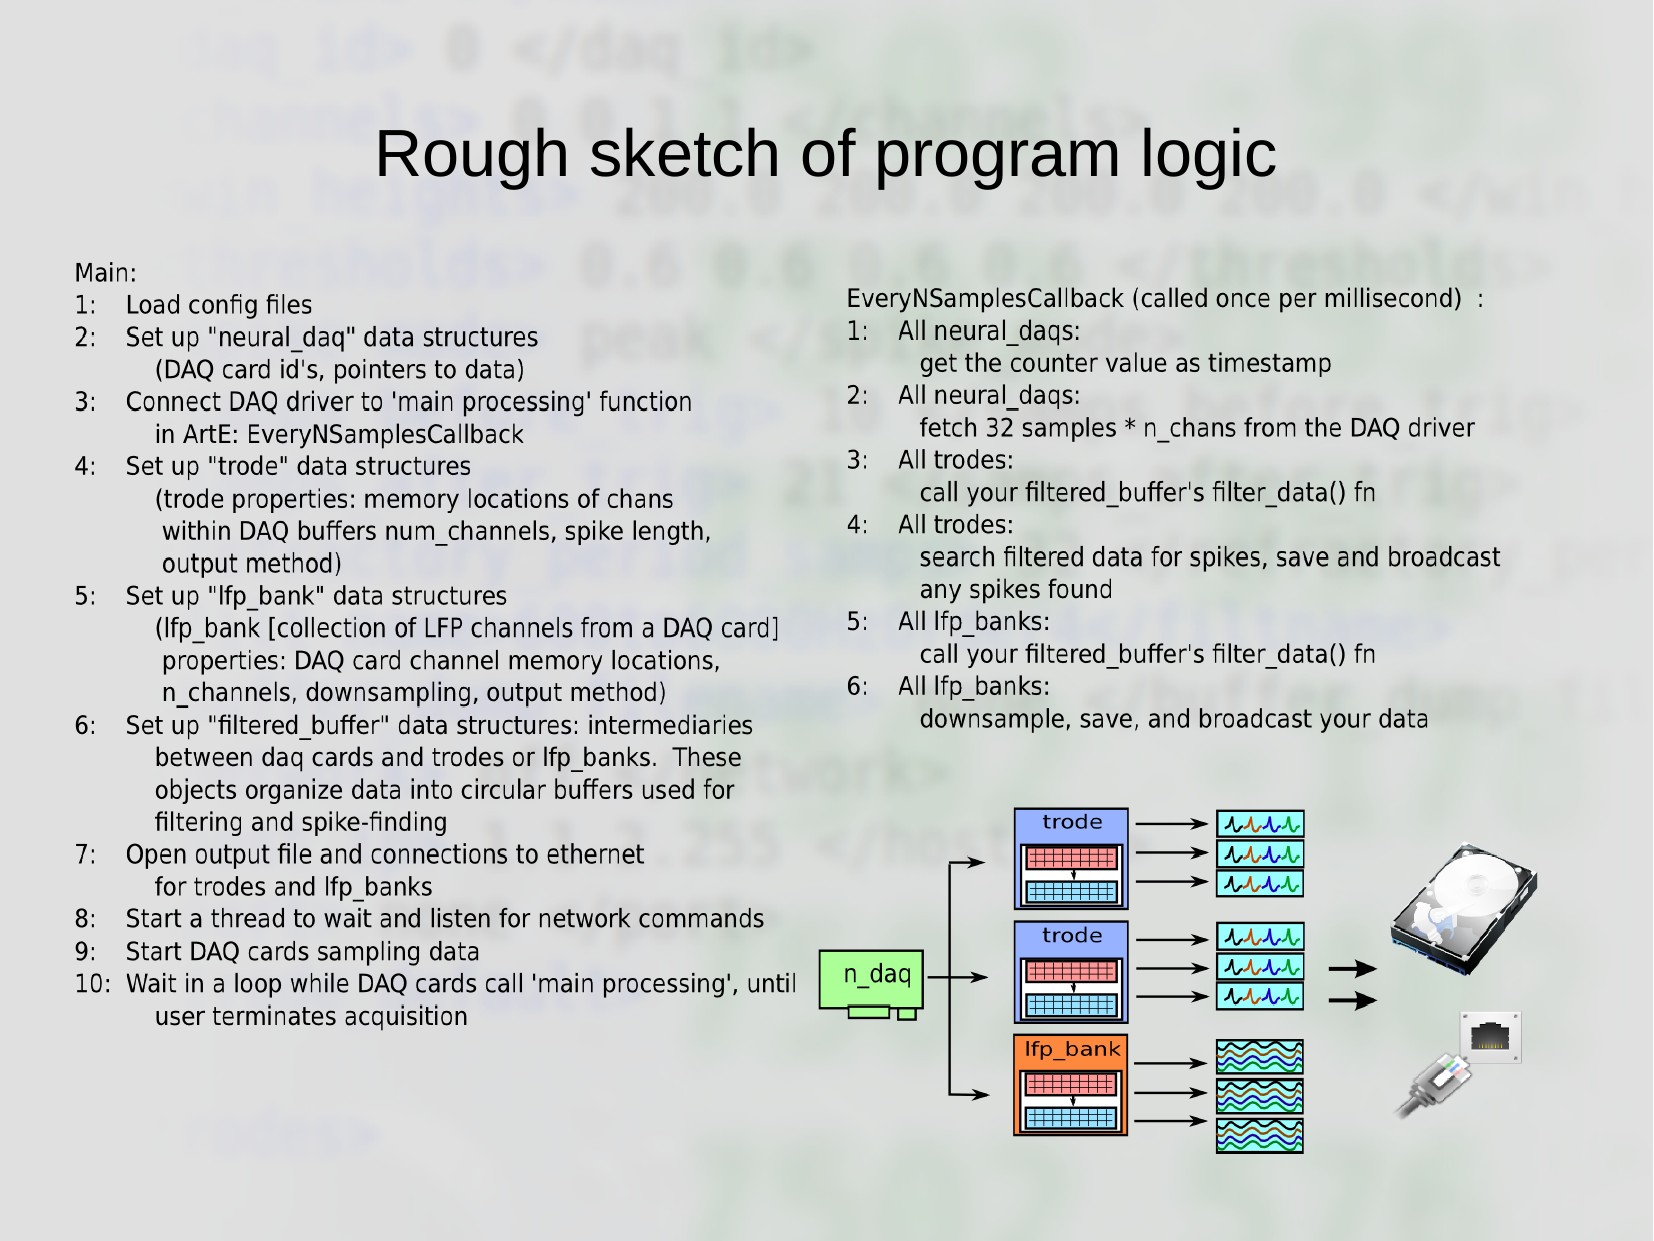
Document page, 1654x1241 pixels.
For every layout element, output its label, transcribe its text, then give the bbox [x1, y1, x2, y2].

title Rough sketch of program logic [82, 49, 1571, 257]
picture [0, 0, 1654, 1241]
